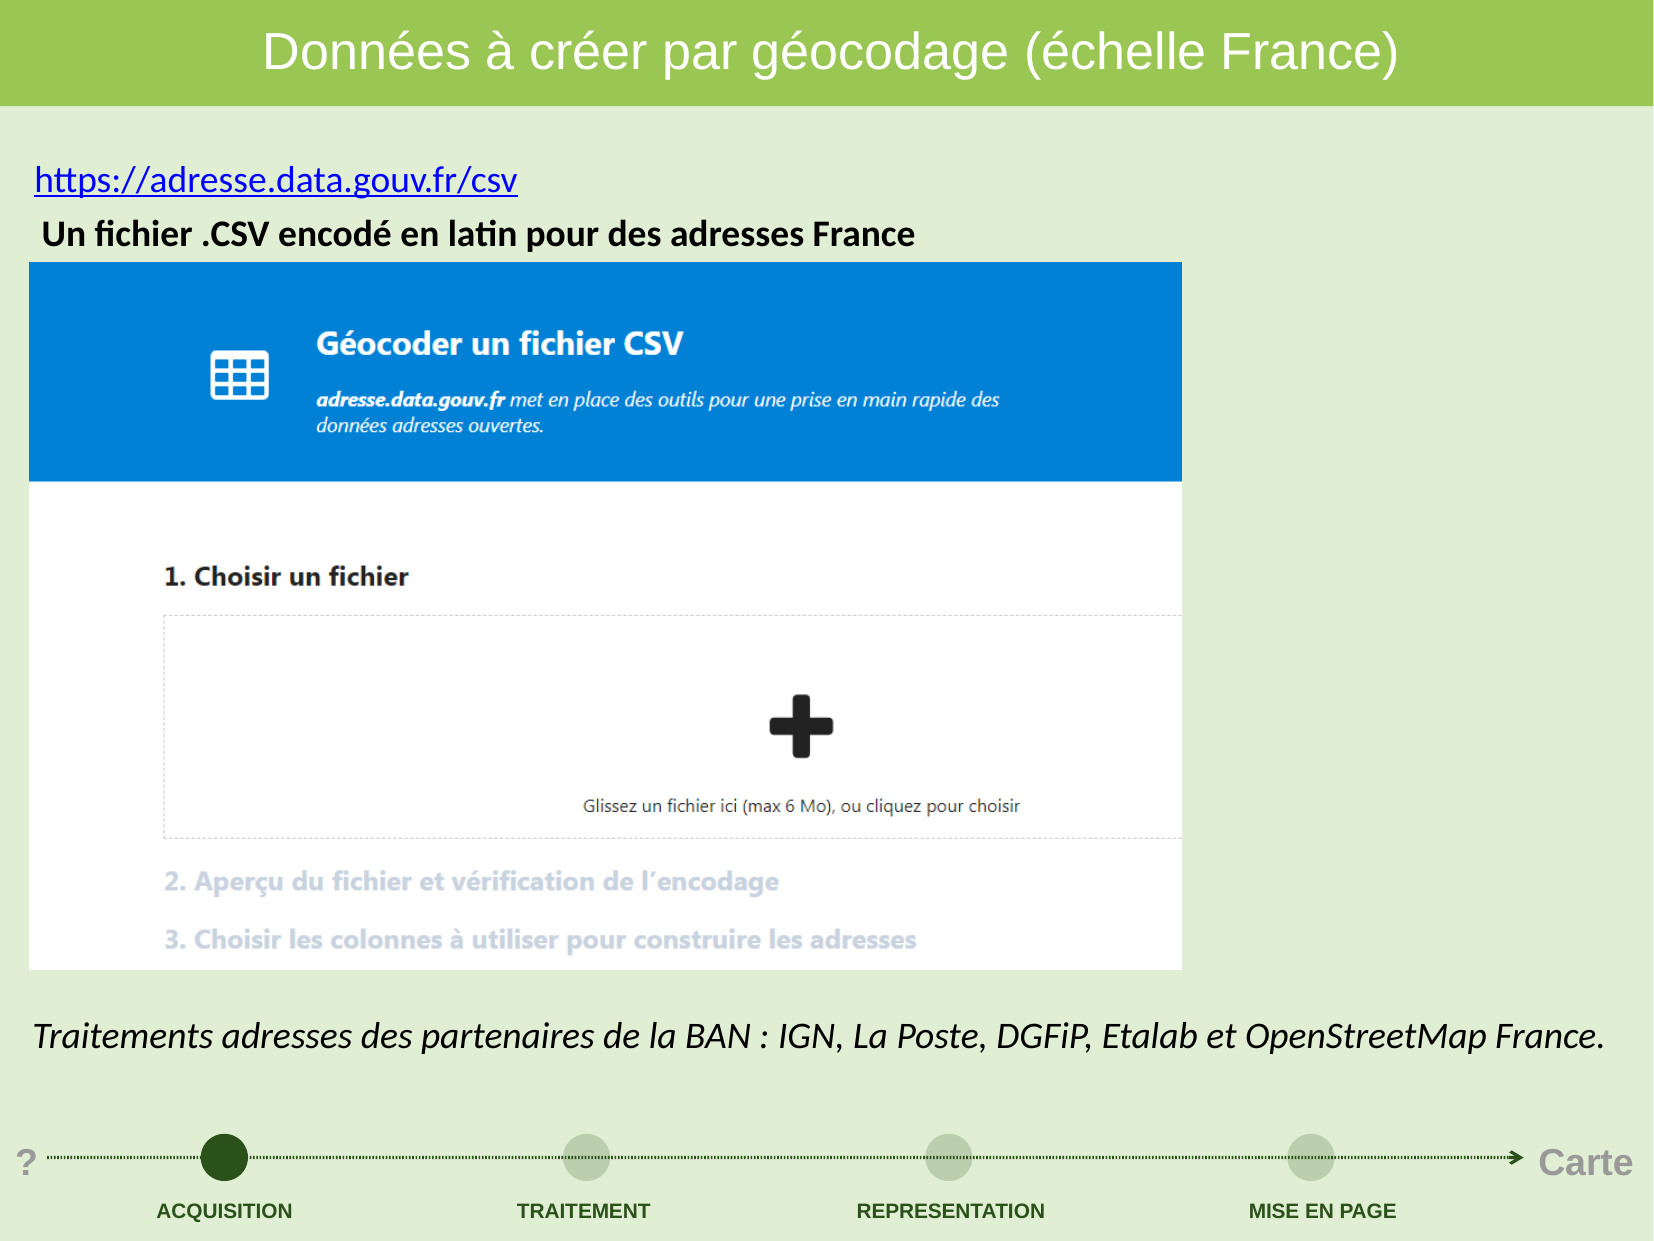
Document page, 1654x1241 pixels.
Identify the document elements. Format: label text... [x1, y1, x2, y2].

title Données à créer par géocodage (échelle France) [85, 0, 1578, 153]
text_box TRAITEMENT [502, 1190, 666, 1231]
text_box ACQUISITION [141, 1190, 308, 1231]
text_box REPRESENTATION [841, 1190, 1060, 1231]
text_box Traitements adresses des partenaires de la BAN : IGN, La Poste, DGFiP, Etalab et OpenStreetMap France. [17, 1003, 1642, 1063]
text_box [200, 1133, 248, 1182]
text_box Un fichier .CSV encodé en latin pour des adresses France [26, 201, 990, 262]
text_box [562, 1133, 611, 1182]
text_box [925, 1133, 973, 1182]
text_box MISE EN PAGE [1234, 1190, 1412, 1231]
text_box https://adresse.data.gouv.fr/csv [19, 147, 534, 253]
text_box [1287, 1133, 1335, 1182]
picture [29, 262, 1182, 970]
text_box ? [0, 1130, 54, 1190]
text_box Carte [1523, 1130, 1649, 1190]
